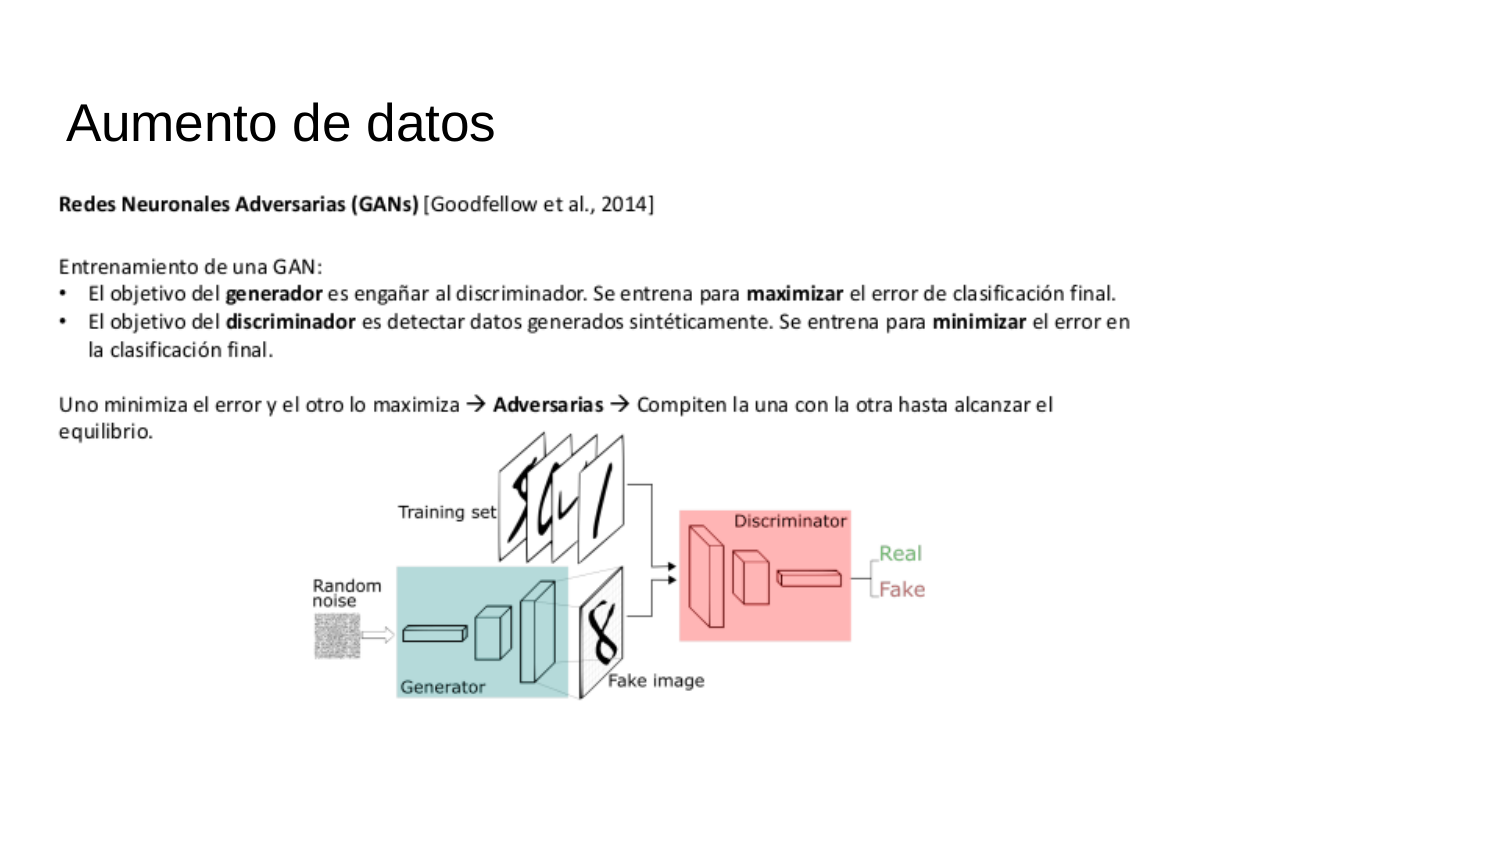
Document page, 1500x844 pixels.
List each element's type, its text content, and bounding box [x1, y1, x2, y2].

title Aumento de datos [51, 72, 1449, 167]
picture [51, 188, 1150, 716]
